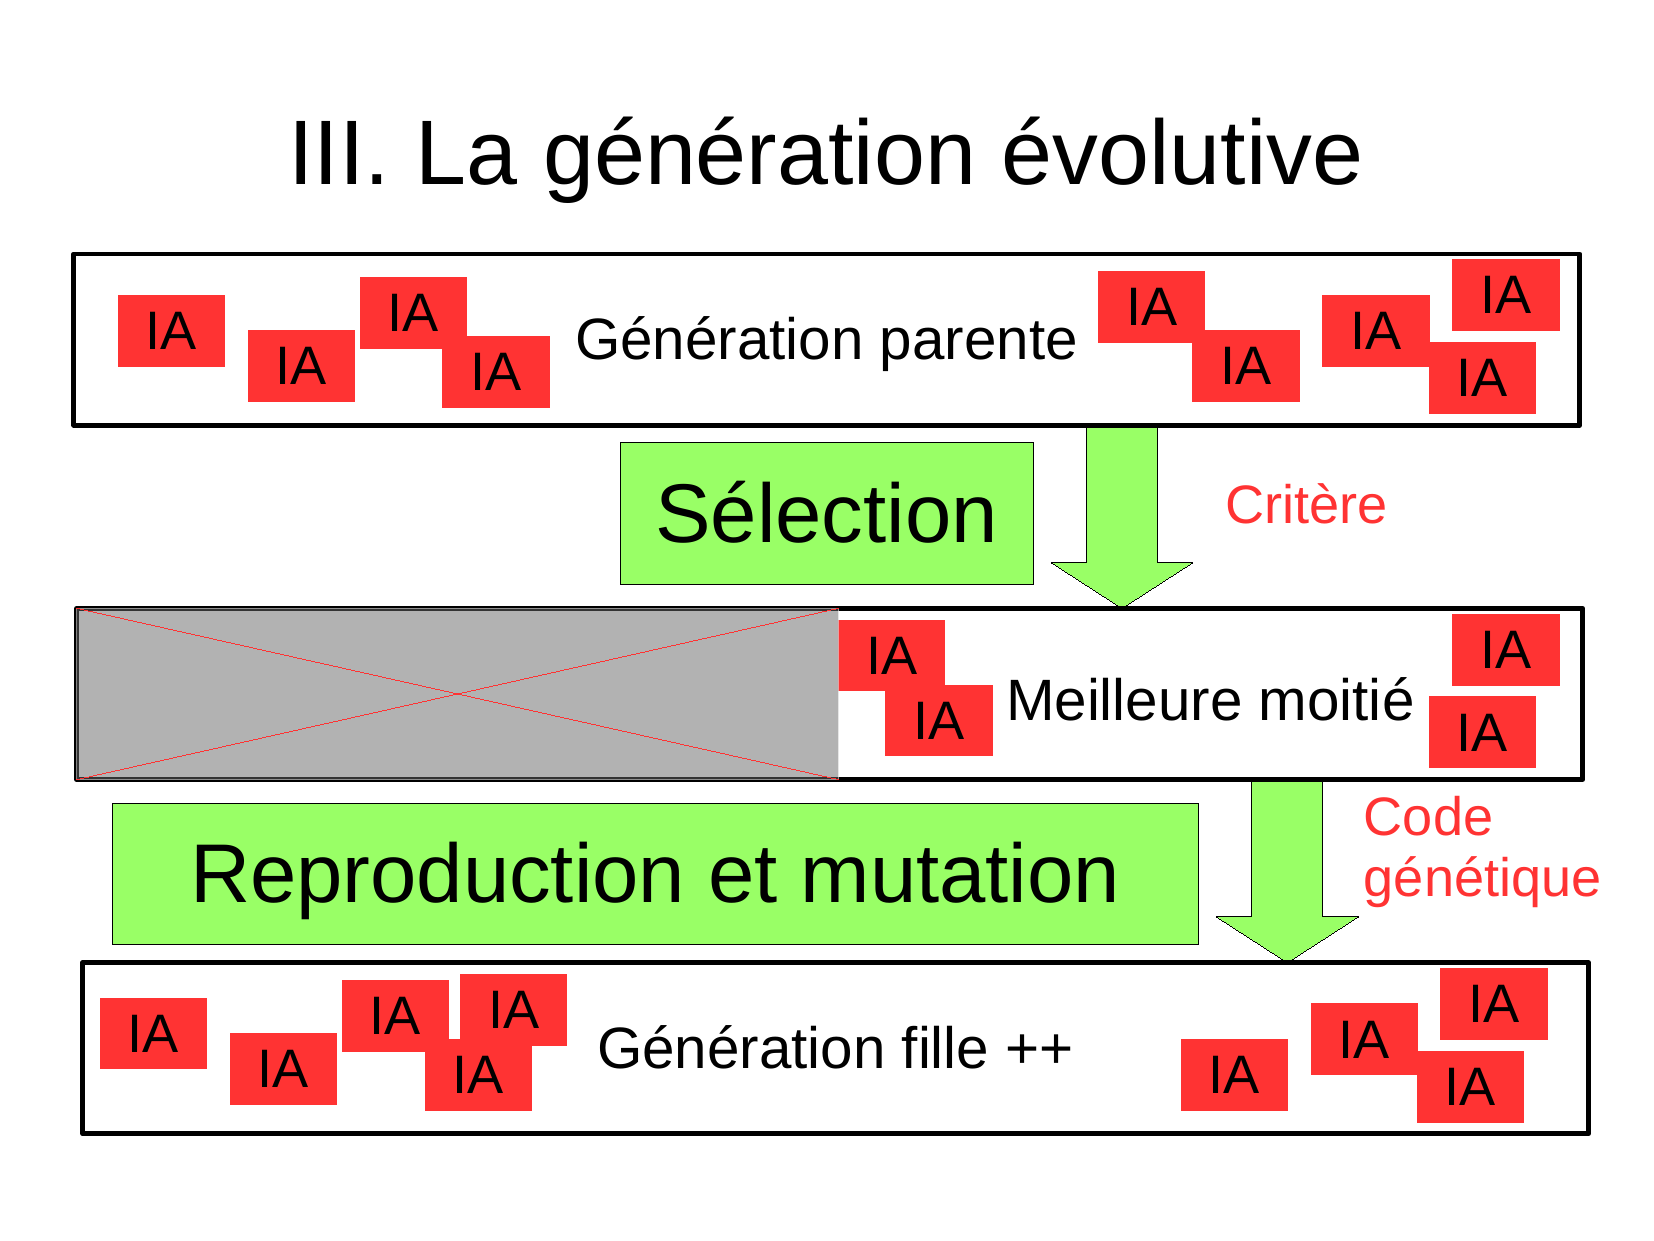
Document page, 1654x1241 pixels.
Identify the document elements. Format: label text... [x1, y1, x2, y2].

text_box IA [1429, 342, 1536, 414]
text_box [1051, 426, 1193, 608]
text_box Sélection [620, 442, 1034, 585]
text_box Reproduction et mutation [112, 803, 1199, 945]
text_box Critère [1210, 467, 1404, 544]
text_box IA [360, 277, 467, 349]
text_box IA [1322, 295, 1430, 367]
text_box [76, 608, 838, 780]
text_box Meilleure moitié [838, 608, 1583, 792]
text_box [1216, 792, 1359, 962]
text_box IA [1192, 330, 1300, 402]
text_box IA [1417, 1051, 1524, 1123]
text_box IA [248, 330, 355, 402]
text_box IA [118, 295, 225, 367]
text_box IA [1429, 696, 1536, 768]
text_box IA [342, 980, 449, 1052]
text_box IA [1311, 1003, 1418, 1075]
text_box IA [1181, 1039, 1288, 1111]
text_box IA [1098, 271, 1205, 343]
text_box IA [230, 1033, 337, 1105]
text_box IA [1452, 259, 1560, 331]
text_box IA [442, 336, 550, 408]
text_box IA [1452, 614, 1560, 686]
text_box IA [1440, 968, 1548, 1040]
text_box Génération parente [73, 253, 1580, 426]
text_box Code génétique [1348, 779, 1618, 916]
text_box IA [100, 998, 207, 1069]
text_box Génération fille ++ [82, 962, 1589, 1134]
text_box IA [425, 1039, 532, 1111]
text_box IA [460, 974, 567, 1046]
title III. La génération évolutive [82, 49, 1571, 253]
